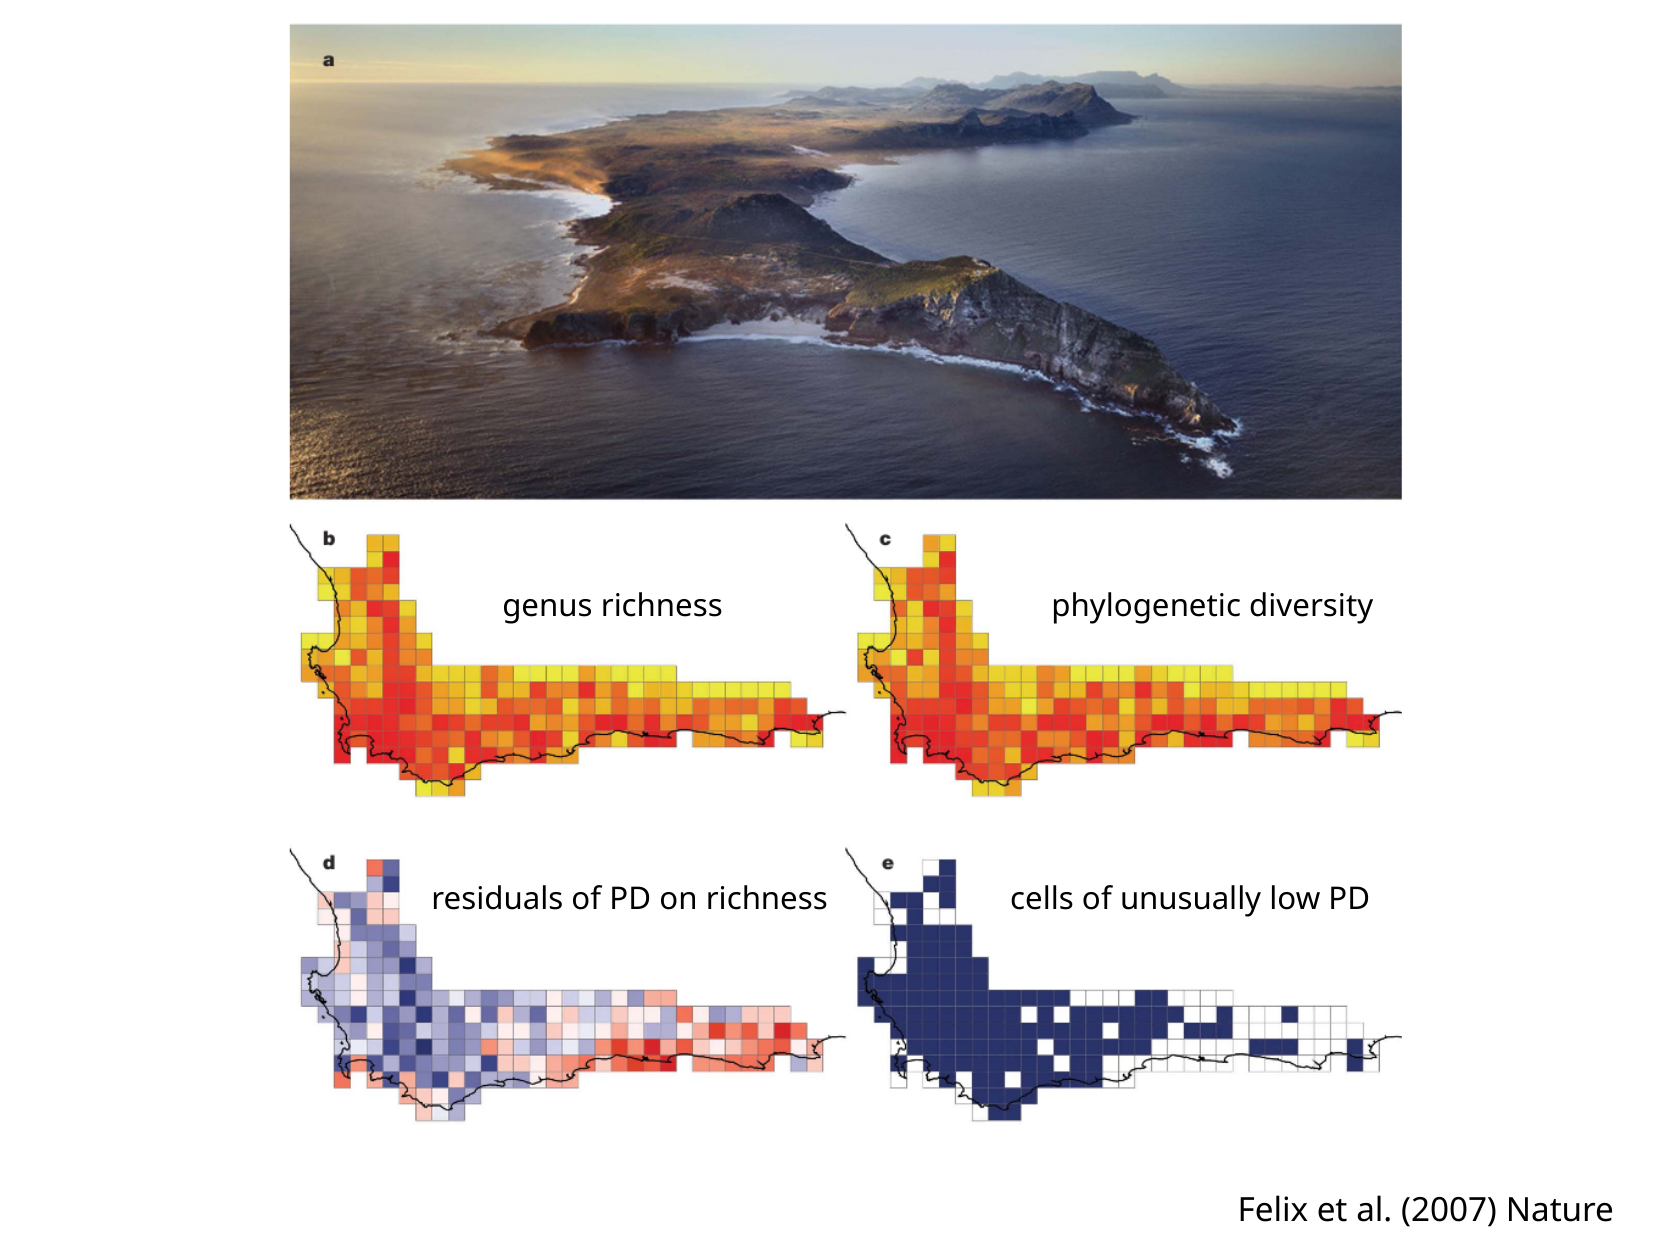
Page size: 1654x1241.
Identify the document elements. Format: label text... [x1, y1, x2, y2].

picture [279, 15, 1419, 1152]
text_box phylogenetic diversity [1036, 575, 1388, 634]
text_box cells of unusually low PD [995, 869, 1375, 928]
text_box Felix et al. (2007) Nature [1222, 1178, 1654, 1241]
text_box residuals of PD on richness [416, 869, 840, 928]
text_box genus richness [487, 575, 730, 634]
